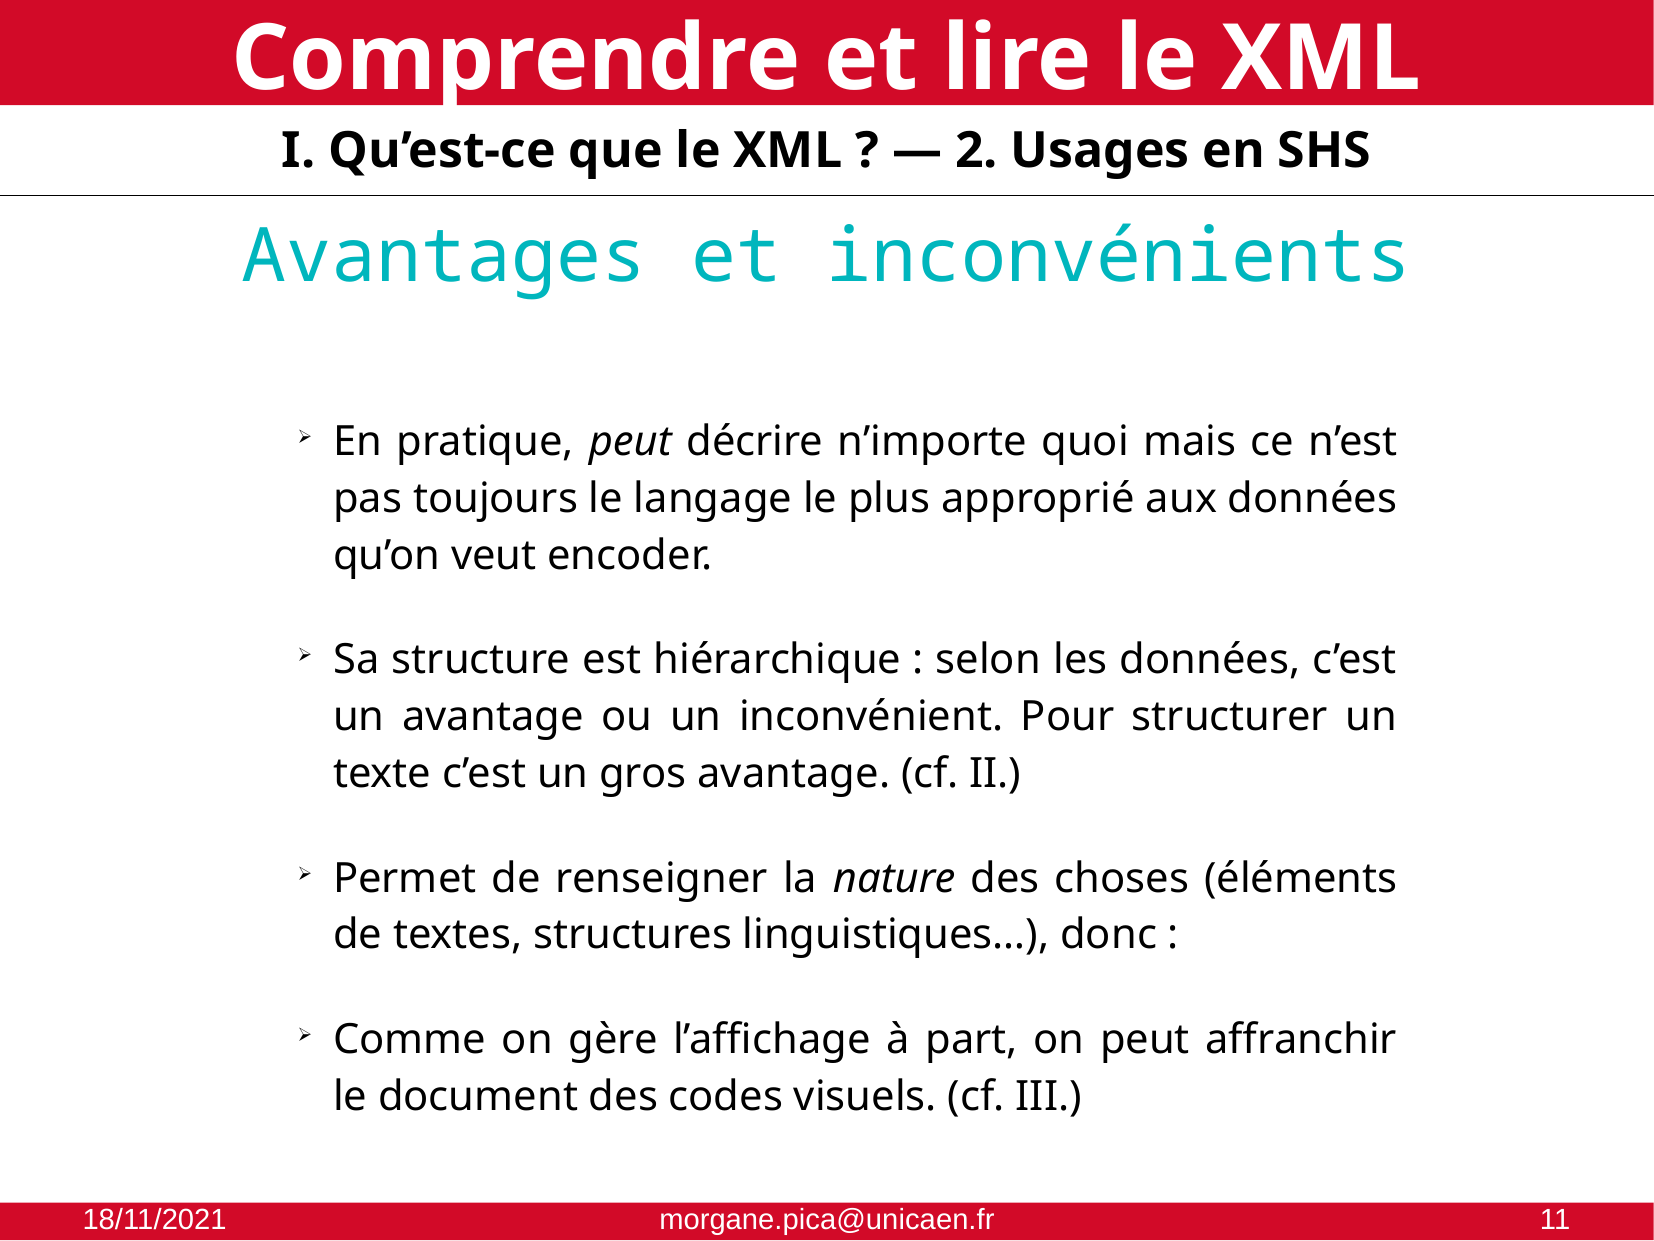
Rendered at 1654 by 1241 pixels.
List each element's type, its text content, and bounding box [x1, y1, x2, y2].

title Comprendre et lire le XML [0, 0, 1654, 106]
text_box En pratique, peut décrire n’importe quoi mais ce n’est pas toujours le langage le plus approprié aux données qu’on veut encoder. Sa structure est hiérarchique : selon les données, c’est un avantage ou un inconvénient. Pour structurer un texte c’est un gros avantage. (cf. II.) Permet de renseigner la nature des choses (éléments de textes, structures linguistiques…), donc : Comme on gère l’affichage à part, on peut affranchir le document des codes visuels. (cf. III.) [282, 403, 1413, 1036]
text_box Avantages et inconvénients [161, 196, 1493, 284]
title I. Qu’est-ce que le XML ? — 2. Usages en SHS [0, 106, 1654, 191]
